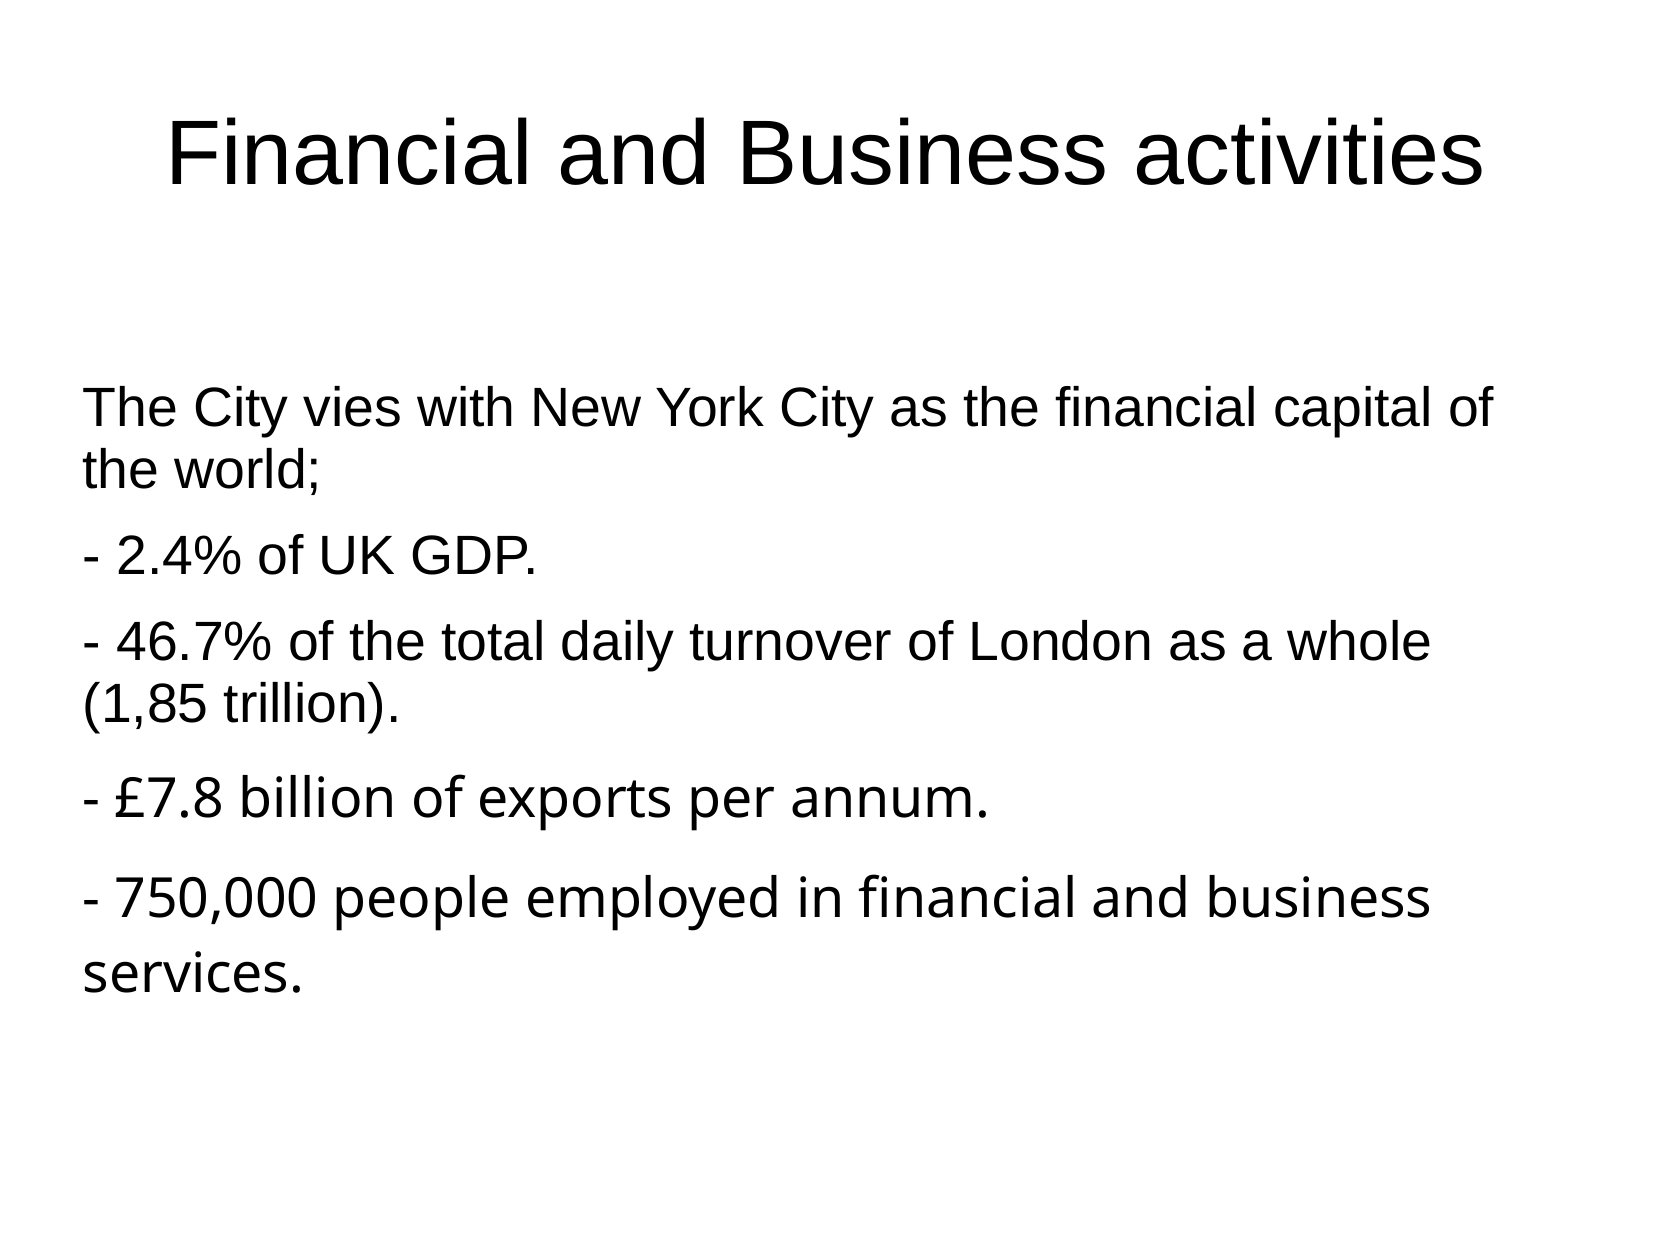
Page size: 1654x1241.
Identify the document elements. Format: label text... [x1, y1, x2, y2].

list The City vies with New York City as the financial capital of the world; - 2.4% of UK GDP. - 46.7% of the total daily turnover of London as a whole (1,85 trillion). - £7.8 billion of exports per annum. - 750,000 people employed in financial and business services. [82, 290, 1571, 1010]
title Financial and Business activities [82, 49, 1571, 257]
